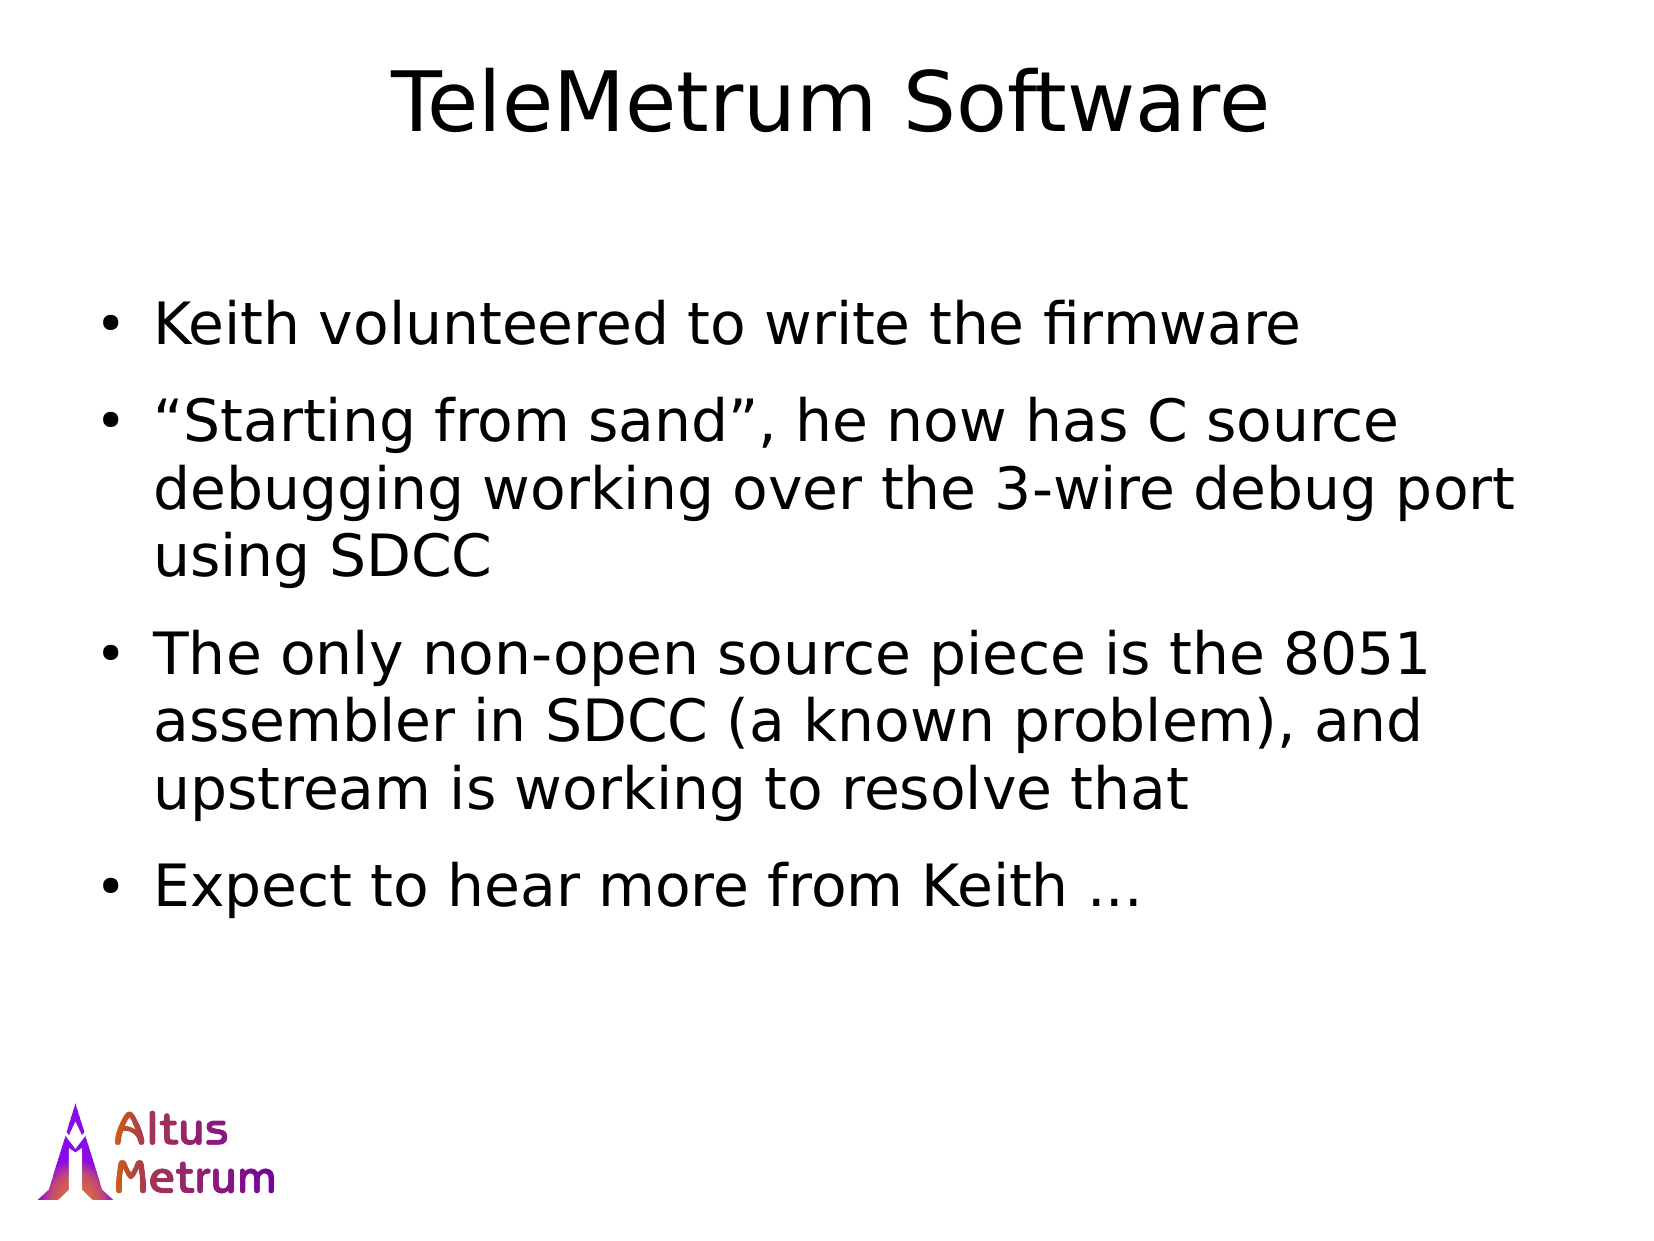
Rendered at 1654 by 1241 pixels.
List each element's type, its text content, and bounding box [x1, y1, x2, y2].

list Keith volunteered to write the firmware “Starting from sand”, he now has C source debugging working over the 3-wire debug port using SDCC The only non-open source piece is the 8051 assembler in SDCC (a known problem), and upstream is working to resolve that Expect to hear more from Keith ... [82, 290, 1571, 1094]
picture [37, 1103, 274, 1200]
title TeleMetrum Software [86, 17, 1576, 188]
